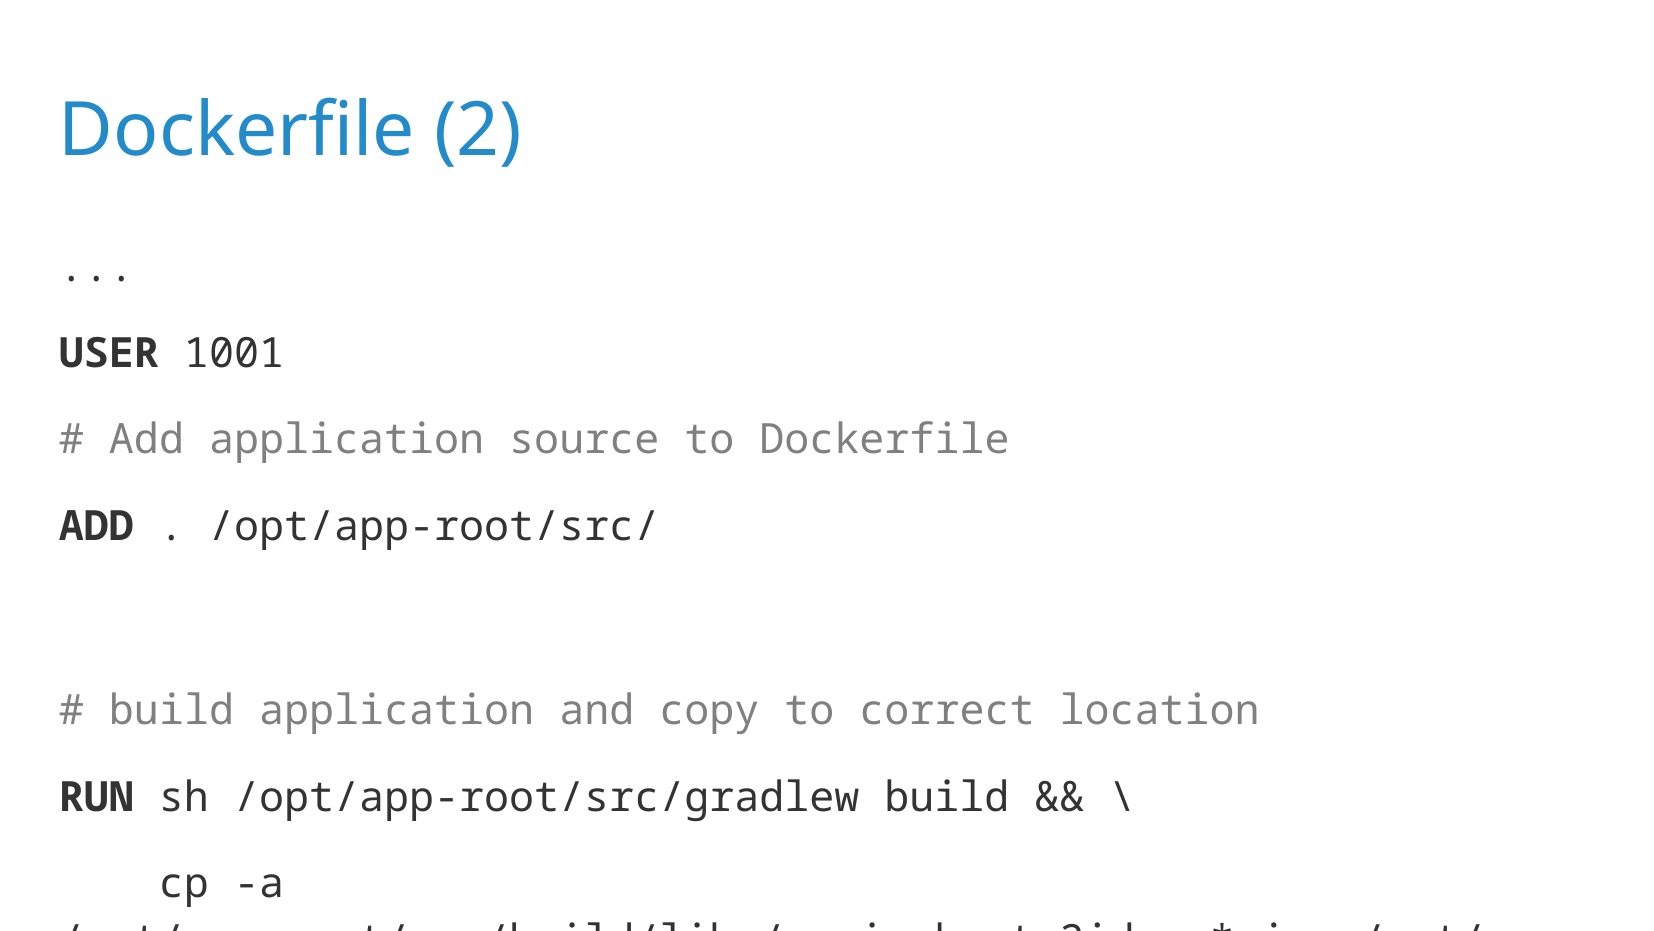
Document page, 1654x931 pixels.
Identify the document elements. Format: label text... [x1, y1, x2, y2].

list ... USER 1001 # Add application source to Dockerfile ADD . /opt/app-root/src/ # build application and copy to correct location RUN sh /opt/app-root/src/gradlew build && \ cp -a /opt/app-root/src/build/libs/springboots2idemo*.jar /opt/app-root/application.jar [59, 236, 1595, 768]
title Dockerfile (2) [59, 59, 1595, 178]
